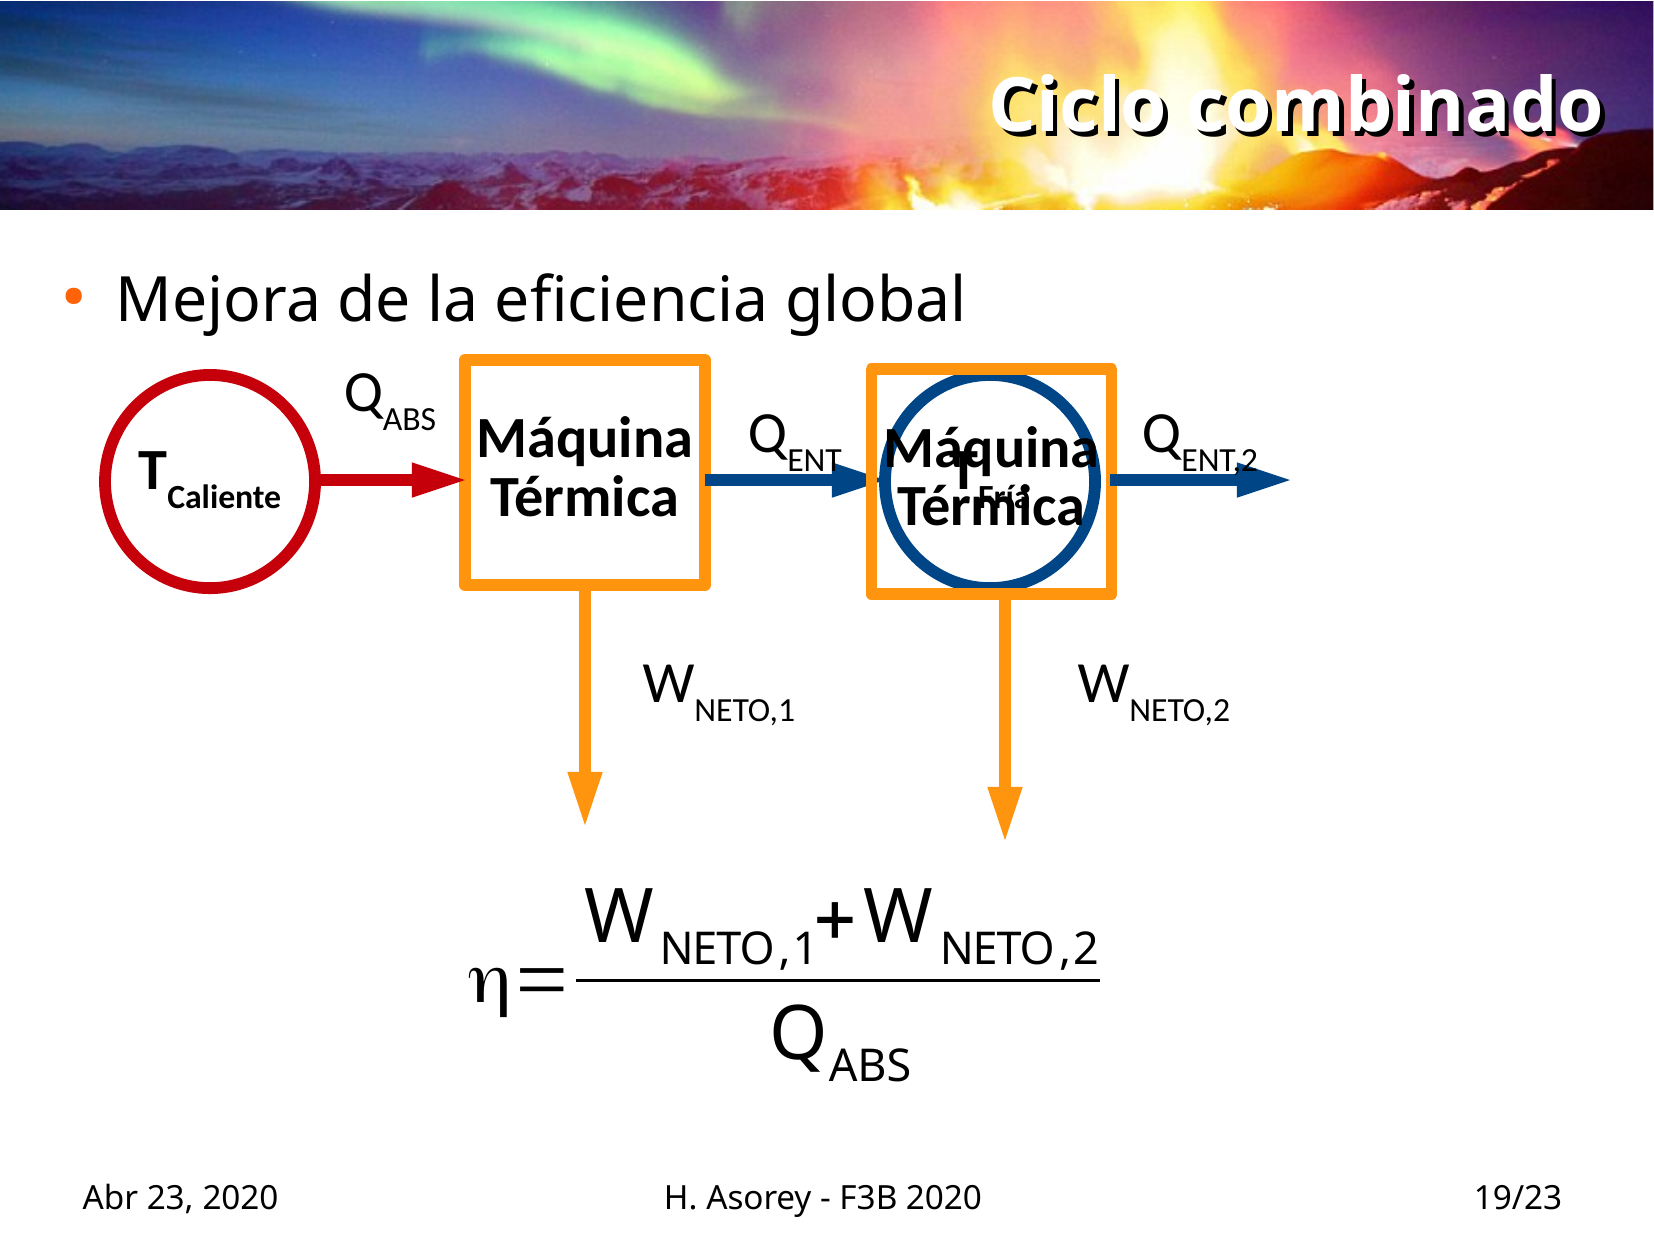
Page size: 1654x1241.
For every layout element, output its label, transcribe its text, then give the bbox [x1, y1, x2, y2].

text_box TCaliente [105, 374, 315, 589]
text_box WNETO,2 [1047, 651, 1261, 751]
list Mejora de la eficiencia global [45, 255, 1606, 1156]
picture [0, 1, 1654, 210]
text_box WNETO,1 [612, 651, 826, 751]
text_box Máquina Térmica [465, 360, 706, 586]
chart [458, 870, 1111, 1092]
title Ciclo combinado [45, 15, 1606, 191]
text_box Máquina Térmica [871, 369, 1112, 595]
